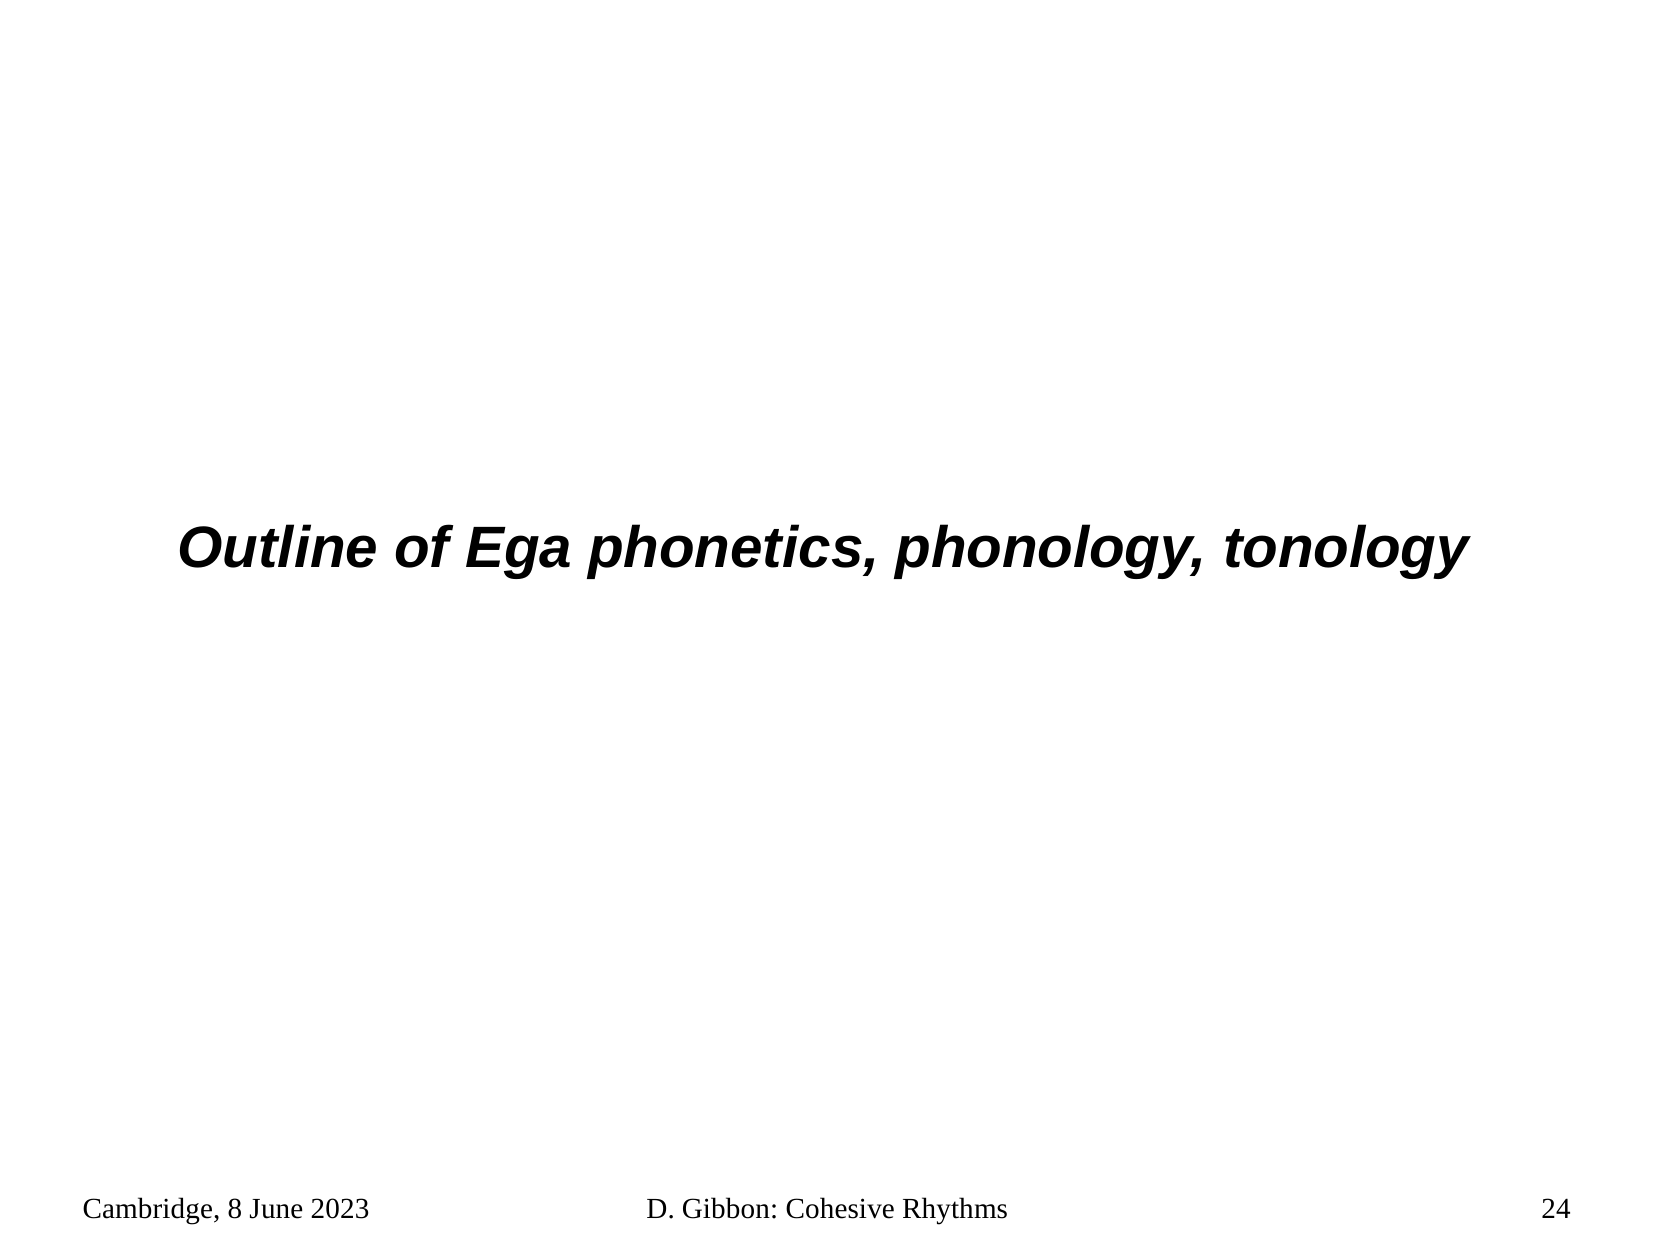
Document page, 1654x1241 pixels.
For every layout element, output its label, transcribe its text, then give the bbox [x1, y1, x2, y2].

title Outline of Ega phonetics, phonology, tonology [11, 498, 1636, 597]
